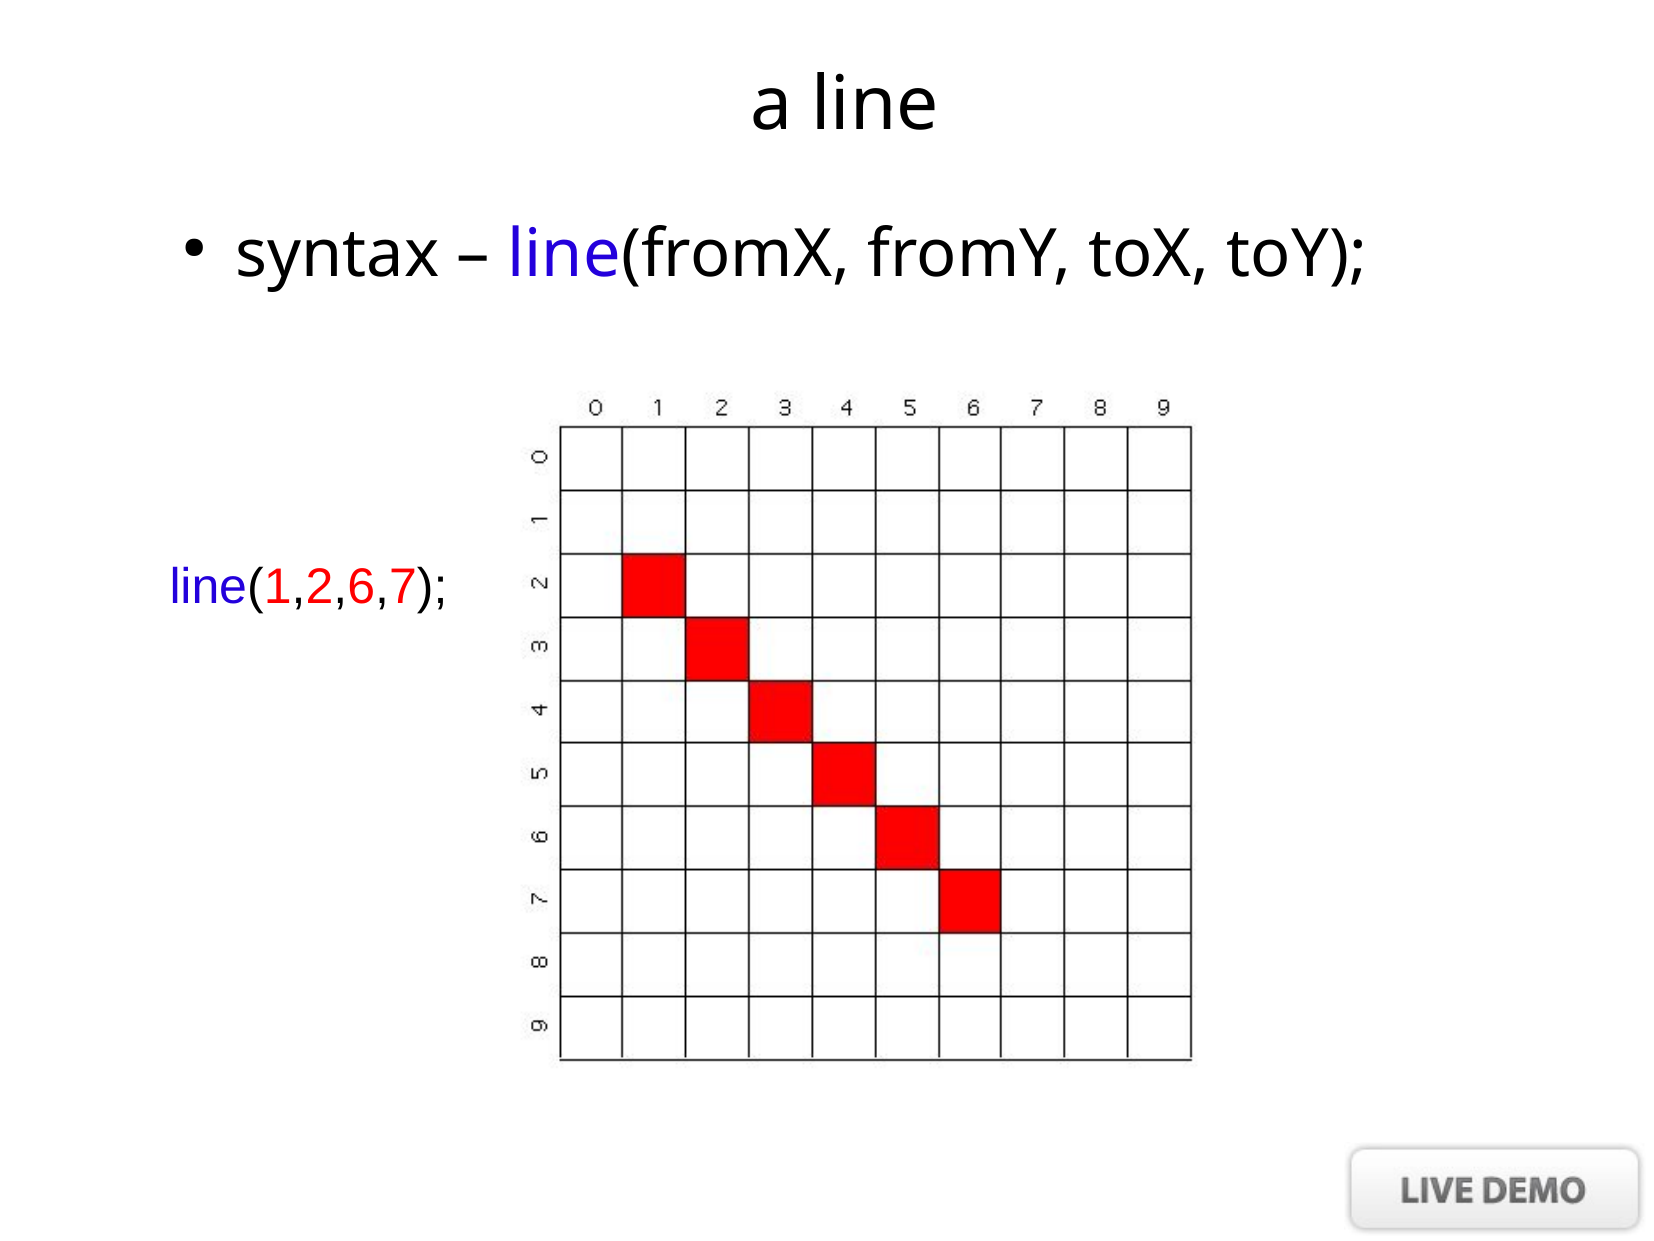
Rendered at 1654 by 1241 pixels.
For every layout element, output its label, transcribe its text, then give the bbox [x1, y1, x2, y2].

list syntax – line(fromX, fromY, toX, toY); [150, 201, 1556, 946]
picture [1344, 1142, 1646, 1236]
text_box line(1,2,6,7); [154, 545, 463, 622]
picture [493, 363, 1224, 1093]
title a line [124, 0, 1530, 203]
